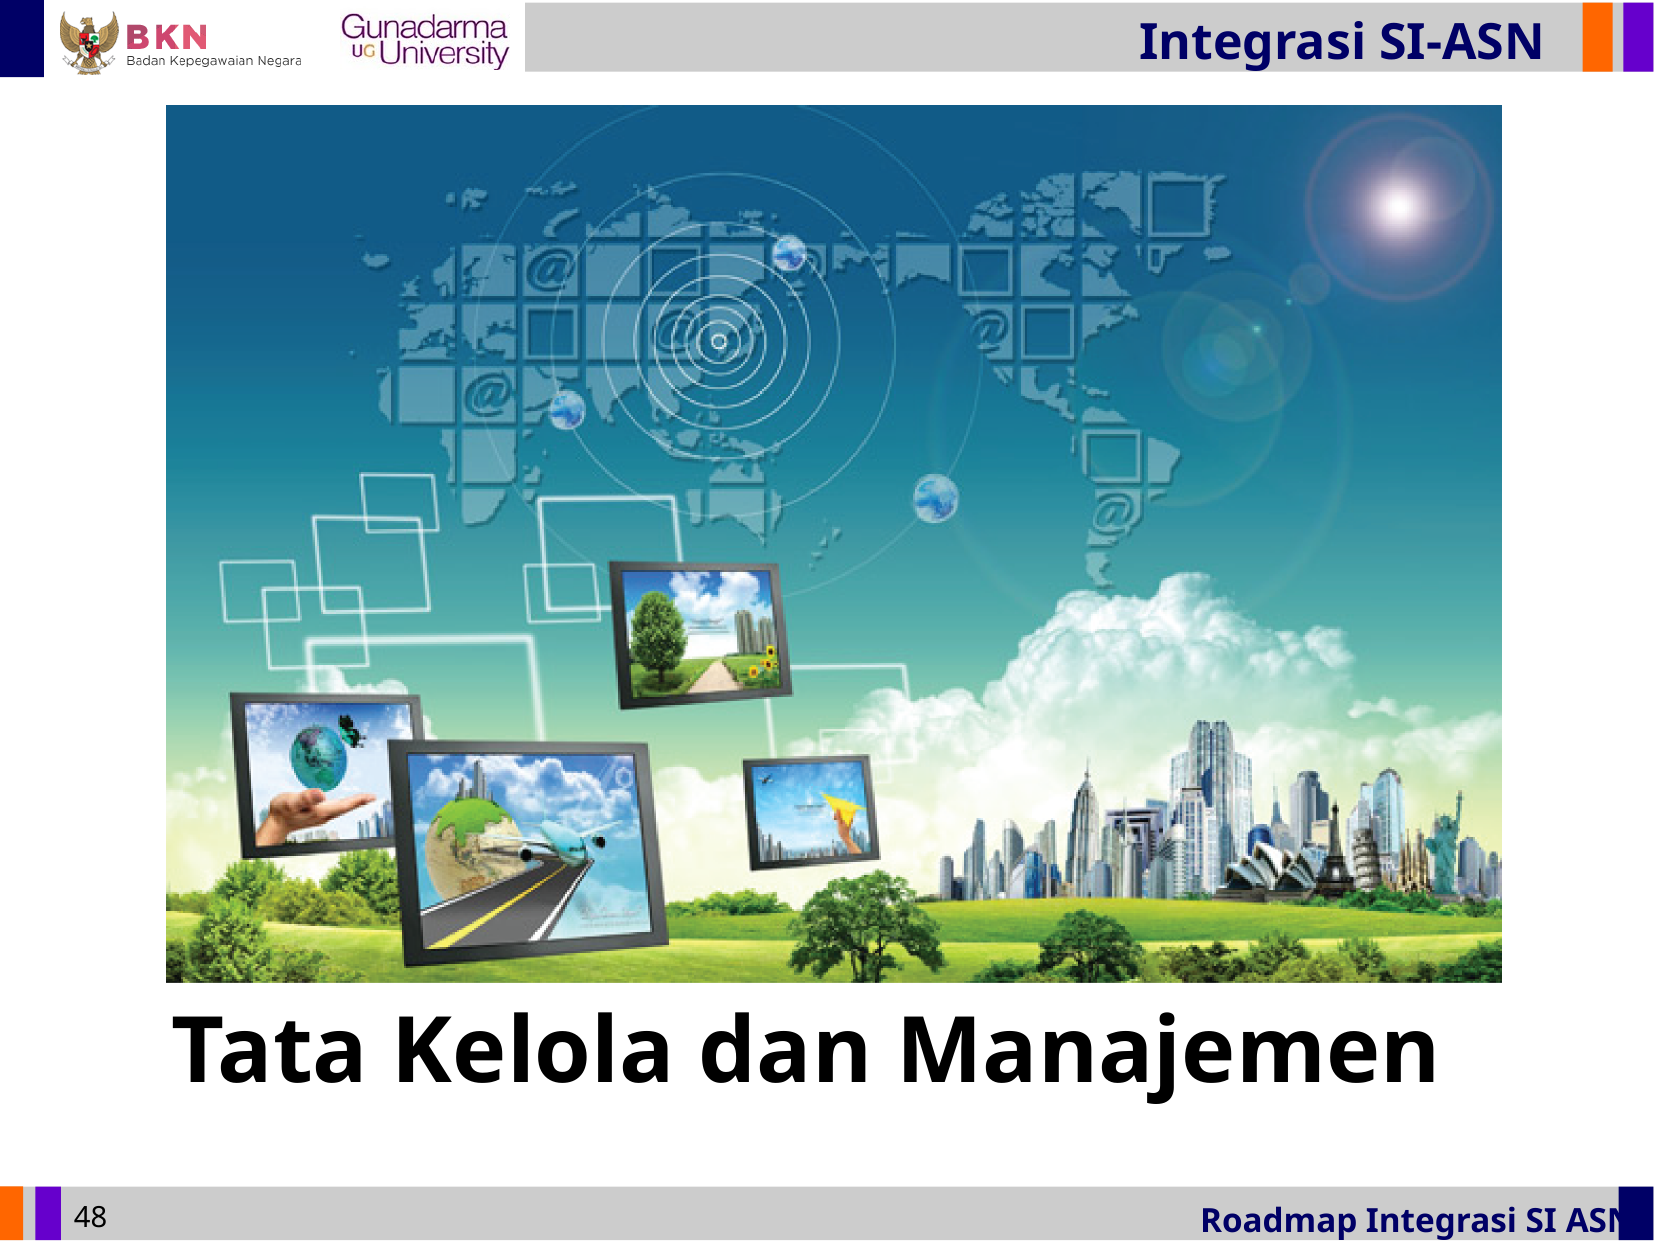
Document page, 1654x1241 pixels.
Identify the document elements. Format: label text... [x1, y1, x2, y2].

title Tata Kelola dan Manajemen [62, 983, 1576, 1111]
picture [60, 11, 301, 75]
picture [340, 0, 510, 70]
picture [166, 105, 1502, 983]
